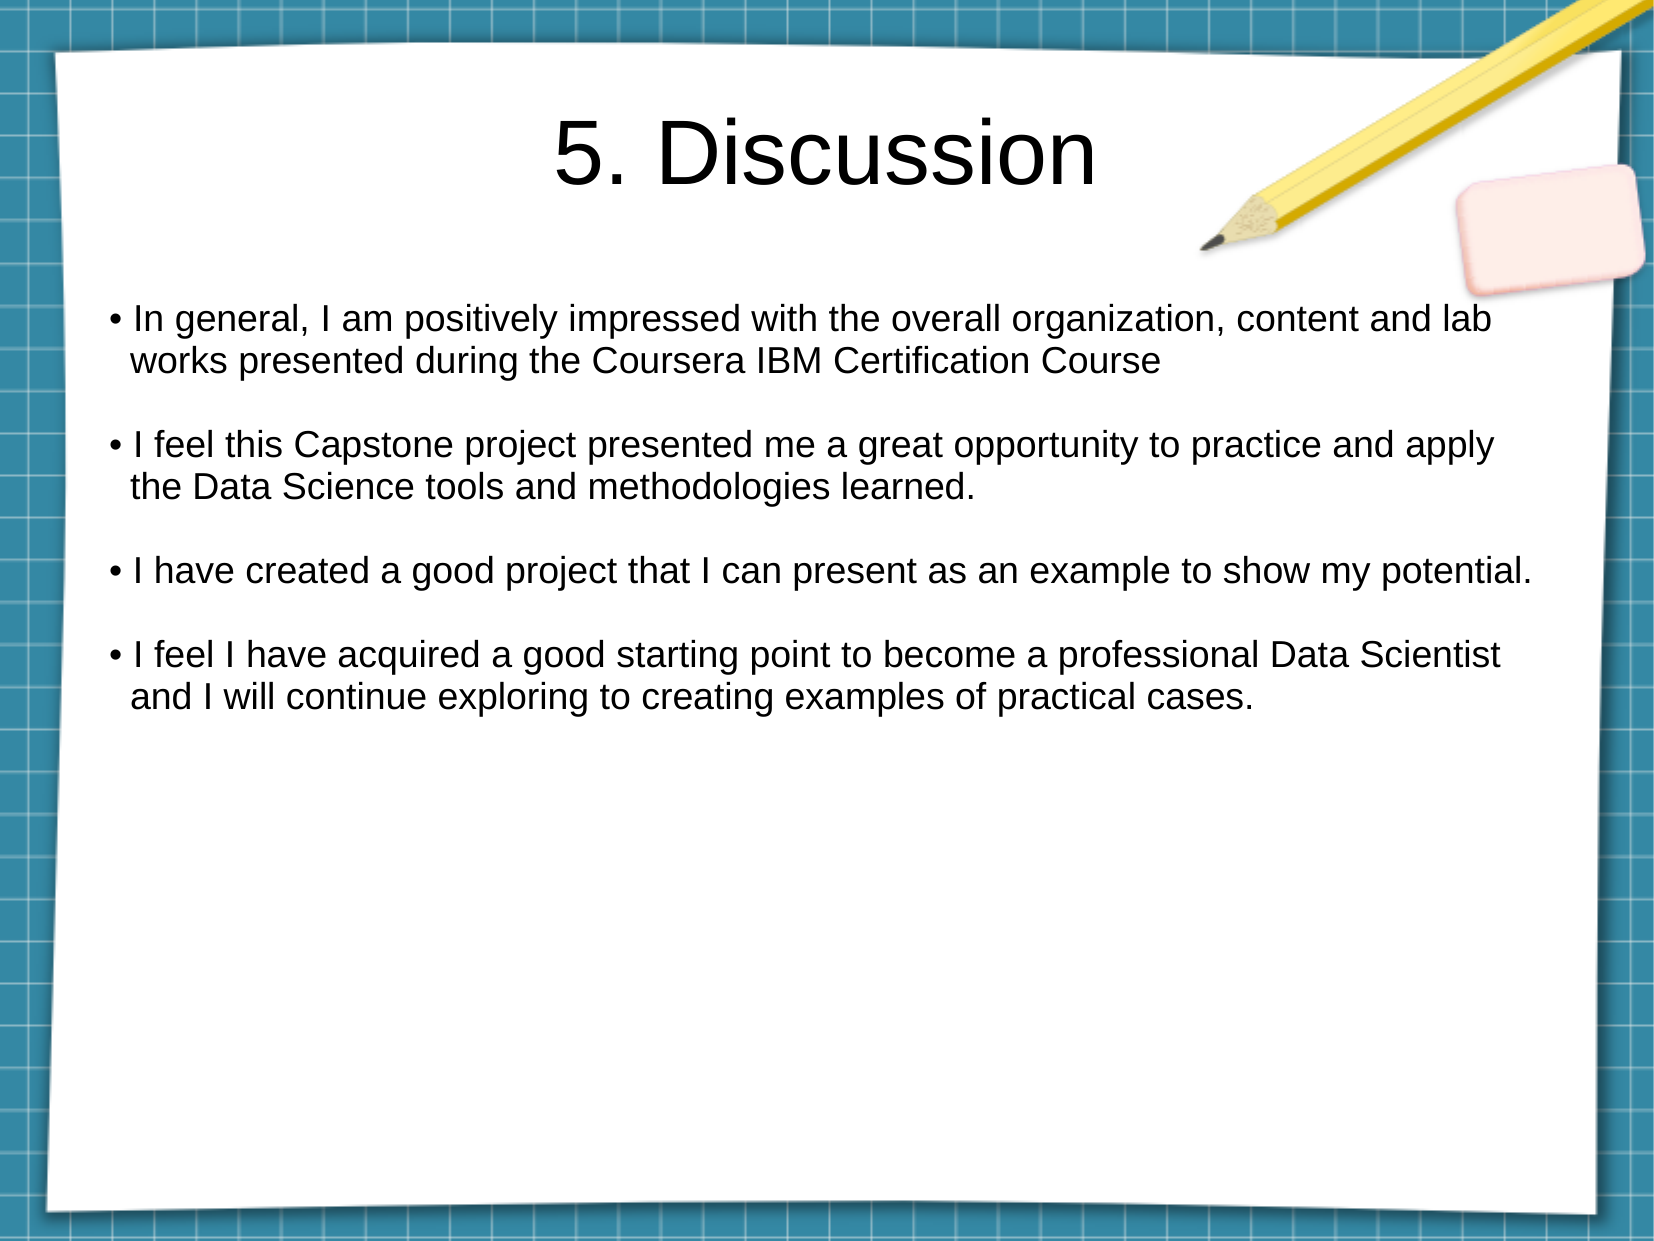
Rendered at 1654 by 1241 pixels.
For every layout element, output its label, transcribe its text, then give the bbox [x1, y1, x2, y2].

text_box • In general, I am positively impressed with the overall organization, content and lab works presented during the Coursera IBM Certification Course • I feel this Capstone project presented me a great opportunity to practice and apply the Data Science tools and methodologies learned. • I have created a good project that I can present as an example to show my potential. • I feel I have acquired a good starting point to become a professional Data Scientist and I will continue exploring to creating examples of practical cases. [94, 290, 1571, 1134]
title 5. Discussion [82, 49, 1571, 257]
picture [0, 0, 1654, 1241]
